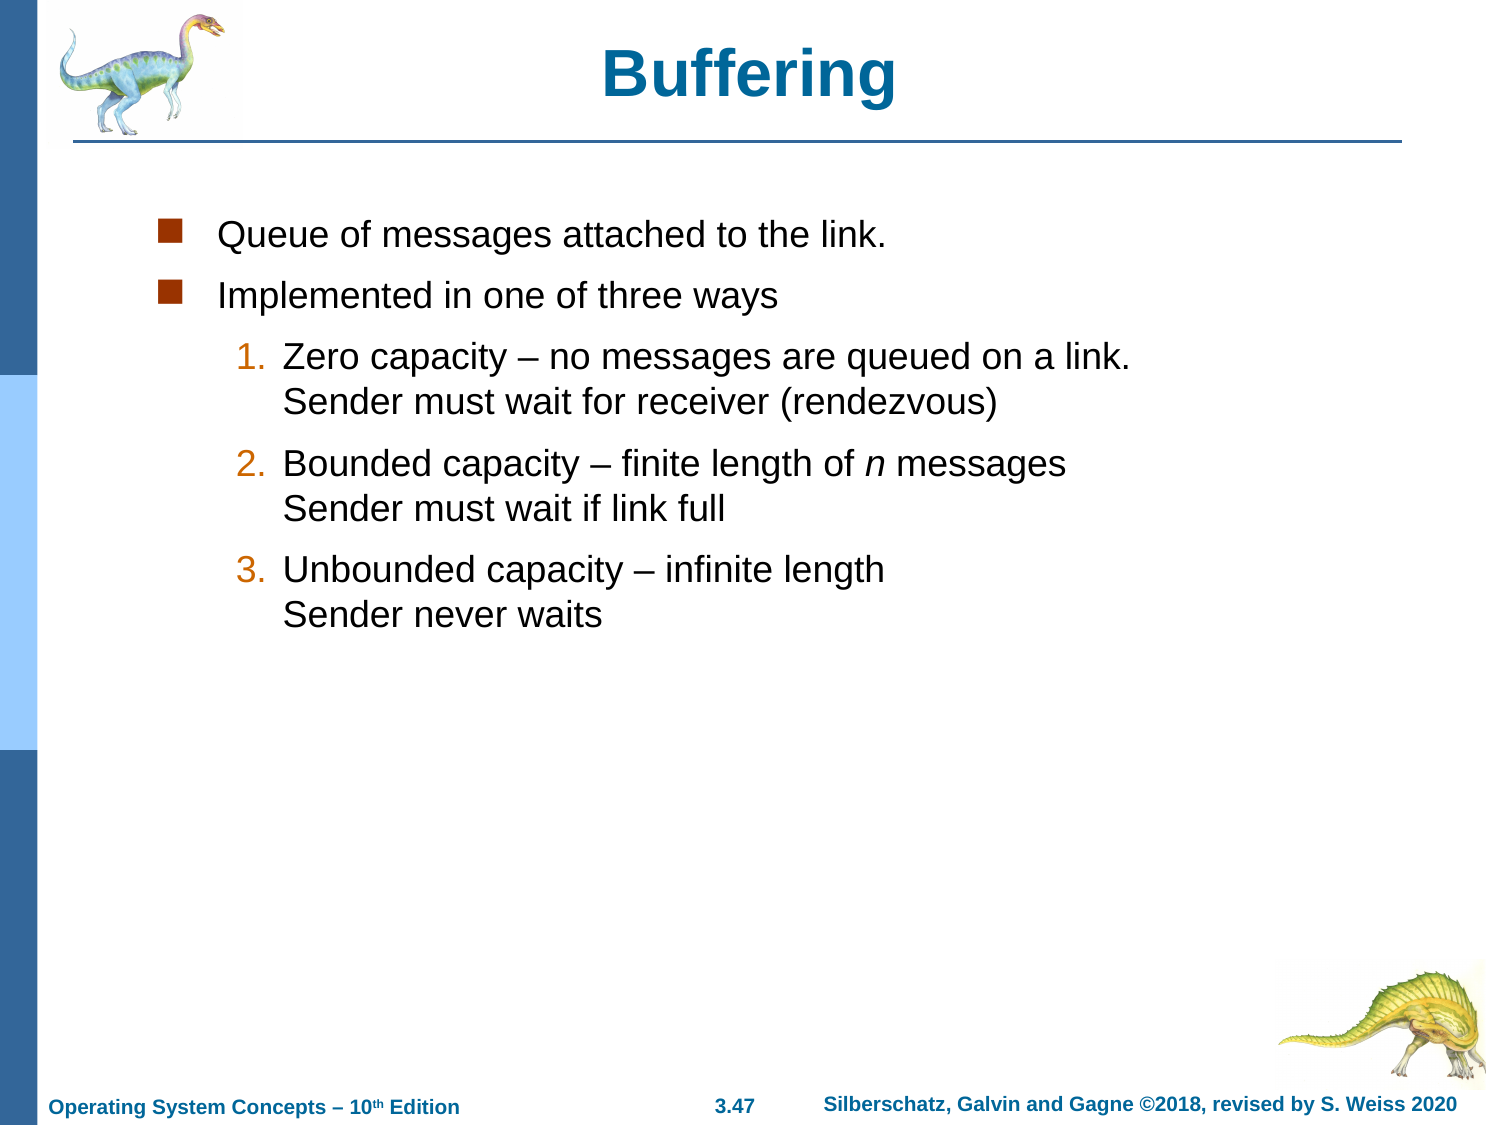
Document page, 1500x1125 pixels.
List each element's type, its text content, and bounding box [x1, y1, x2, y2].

title Buffering [75, 22, 1426, 117]
picture [46, 0, 243, 149]
picture [1140, 1096, 1148, 1101]
list Queue of messages attached to the link. Implemented in one of three ways 1. Zero capacity – no messages are queued on a link. Sender must wait for receiver (rendezvous) 2. Bounded capacity – finite length of n messages Sender must wait if link full 3. Unbounded capacity – infinite length Sender never waits [145, 202, 1315, 946]
picture [1275, 959, 1486, 1090]
